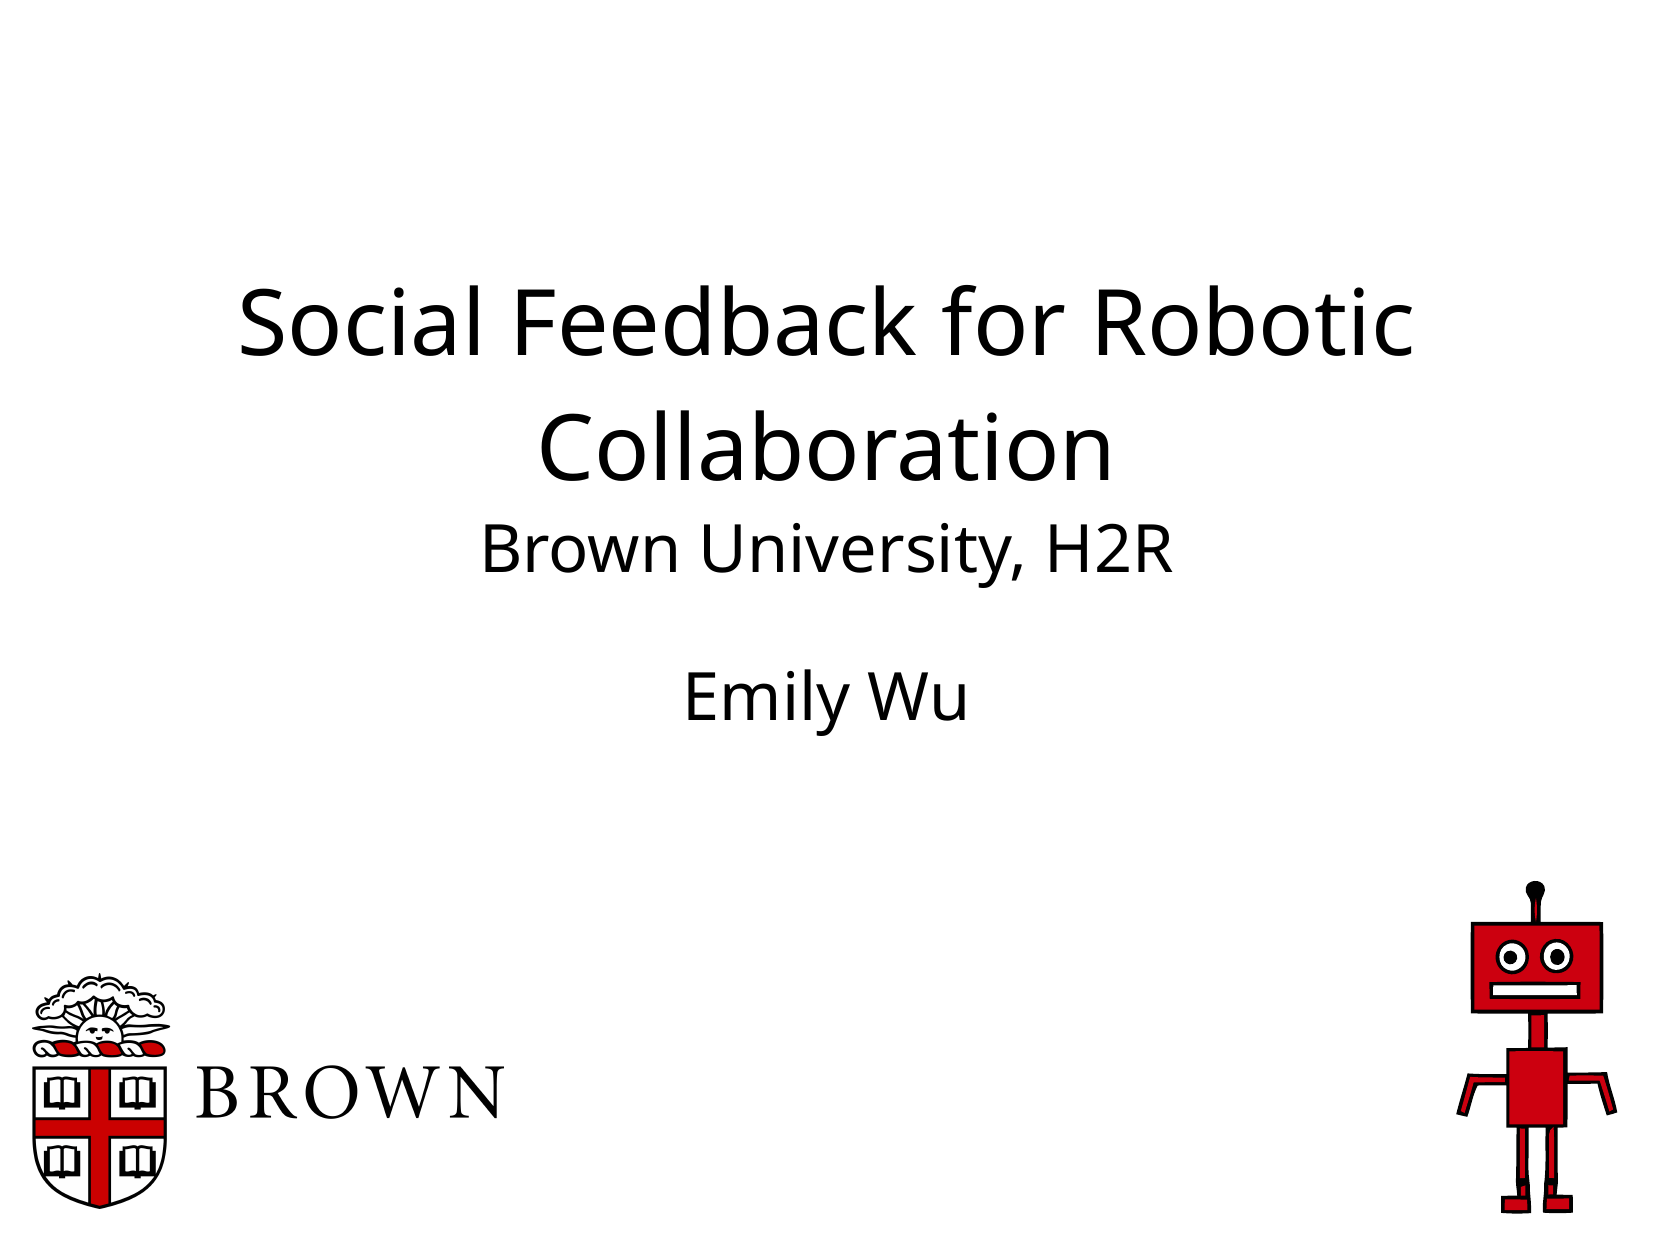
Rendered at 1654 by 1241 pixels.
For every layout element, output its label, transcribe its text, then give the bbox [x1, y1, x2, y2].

subtitle Emily Wu [82, 642, 1571, 811]
text_box Brown University, H2R [82, 451, 1571, 642]
title Social Feedback for Robotic Collaboration [82, 275, 1571, 451]
picture [1455, 879, 1630, 1216]
picture [32, 973, 504, 1209]
